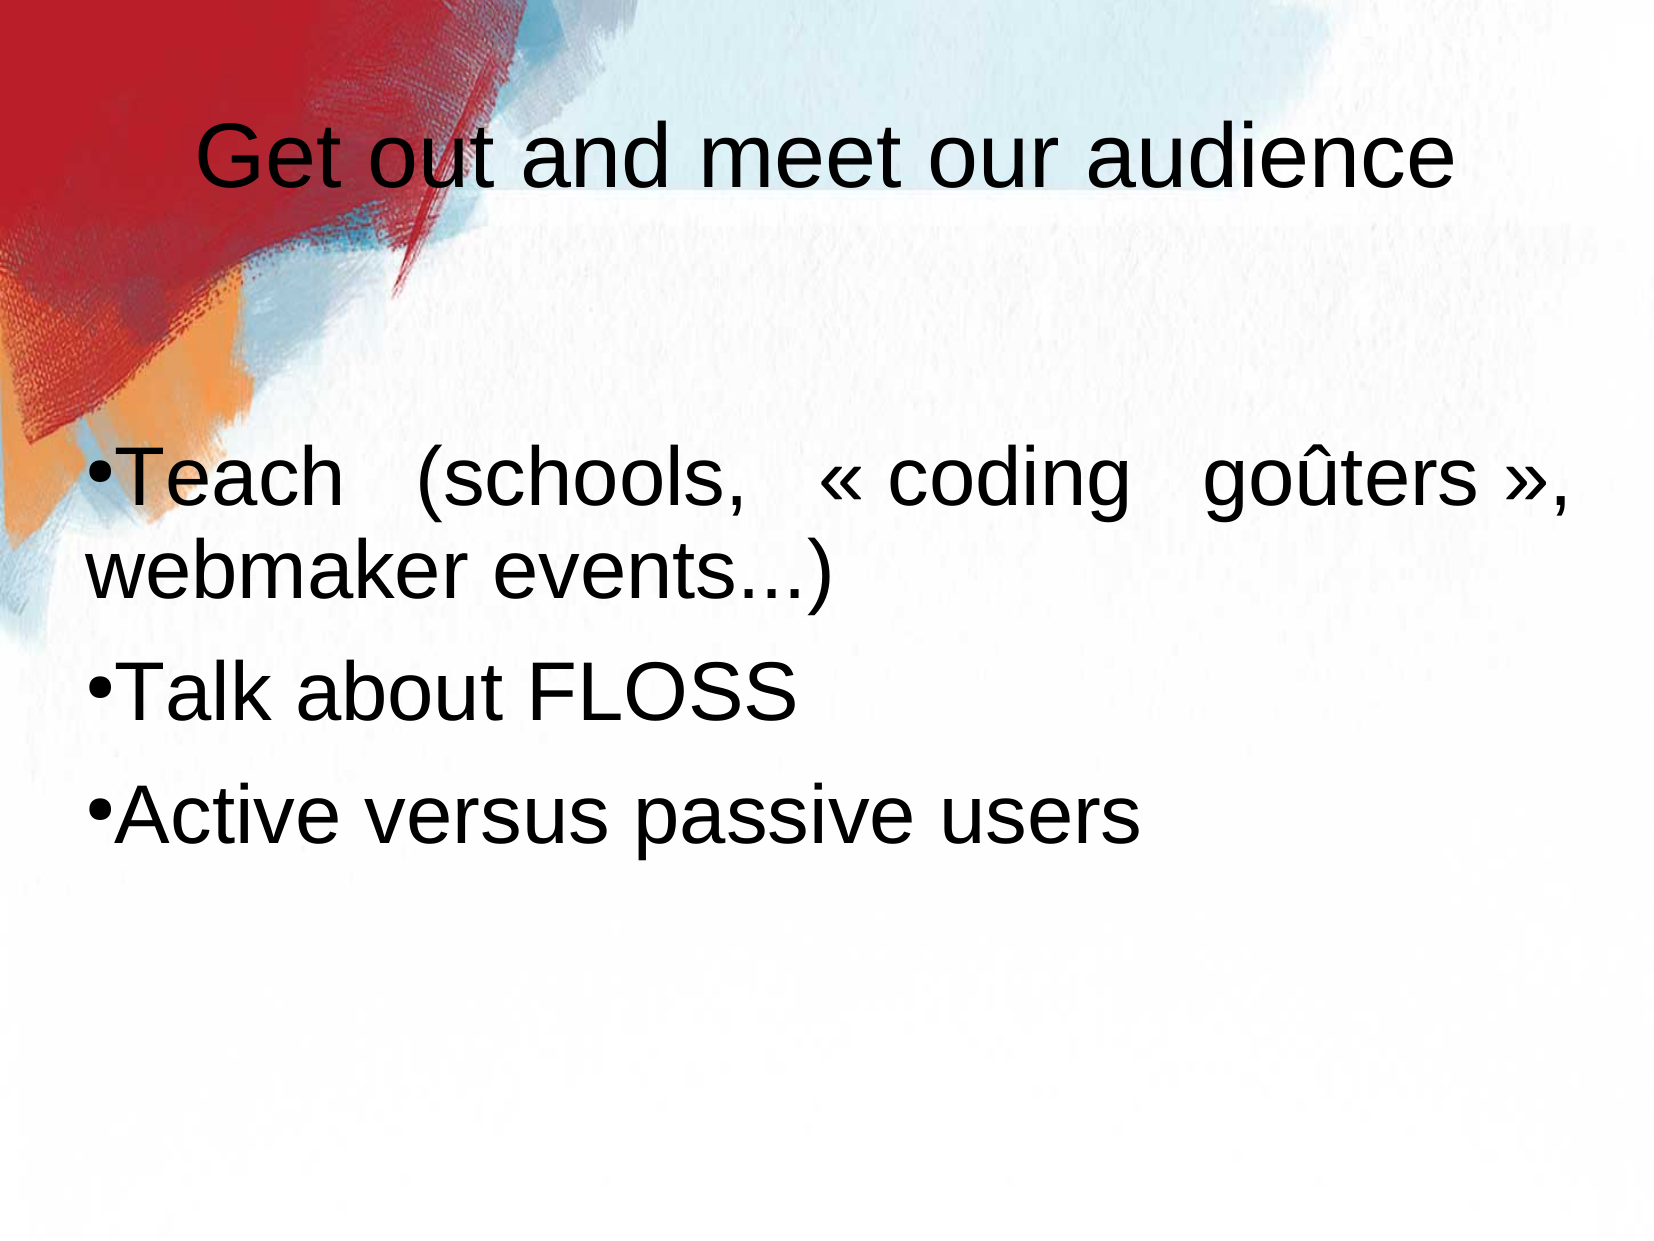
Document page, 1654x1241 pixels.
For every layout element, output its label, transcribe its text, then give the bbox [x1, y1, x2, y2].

title Get out and meet our audience [82, 0, 1571, 316]
list Teach (schools, « coding goûters », webmaker events...) Talk about FLOSS Active versus passive users [85, 425, 1574, 1145]
picture [0, 0, 1654, 1241]
